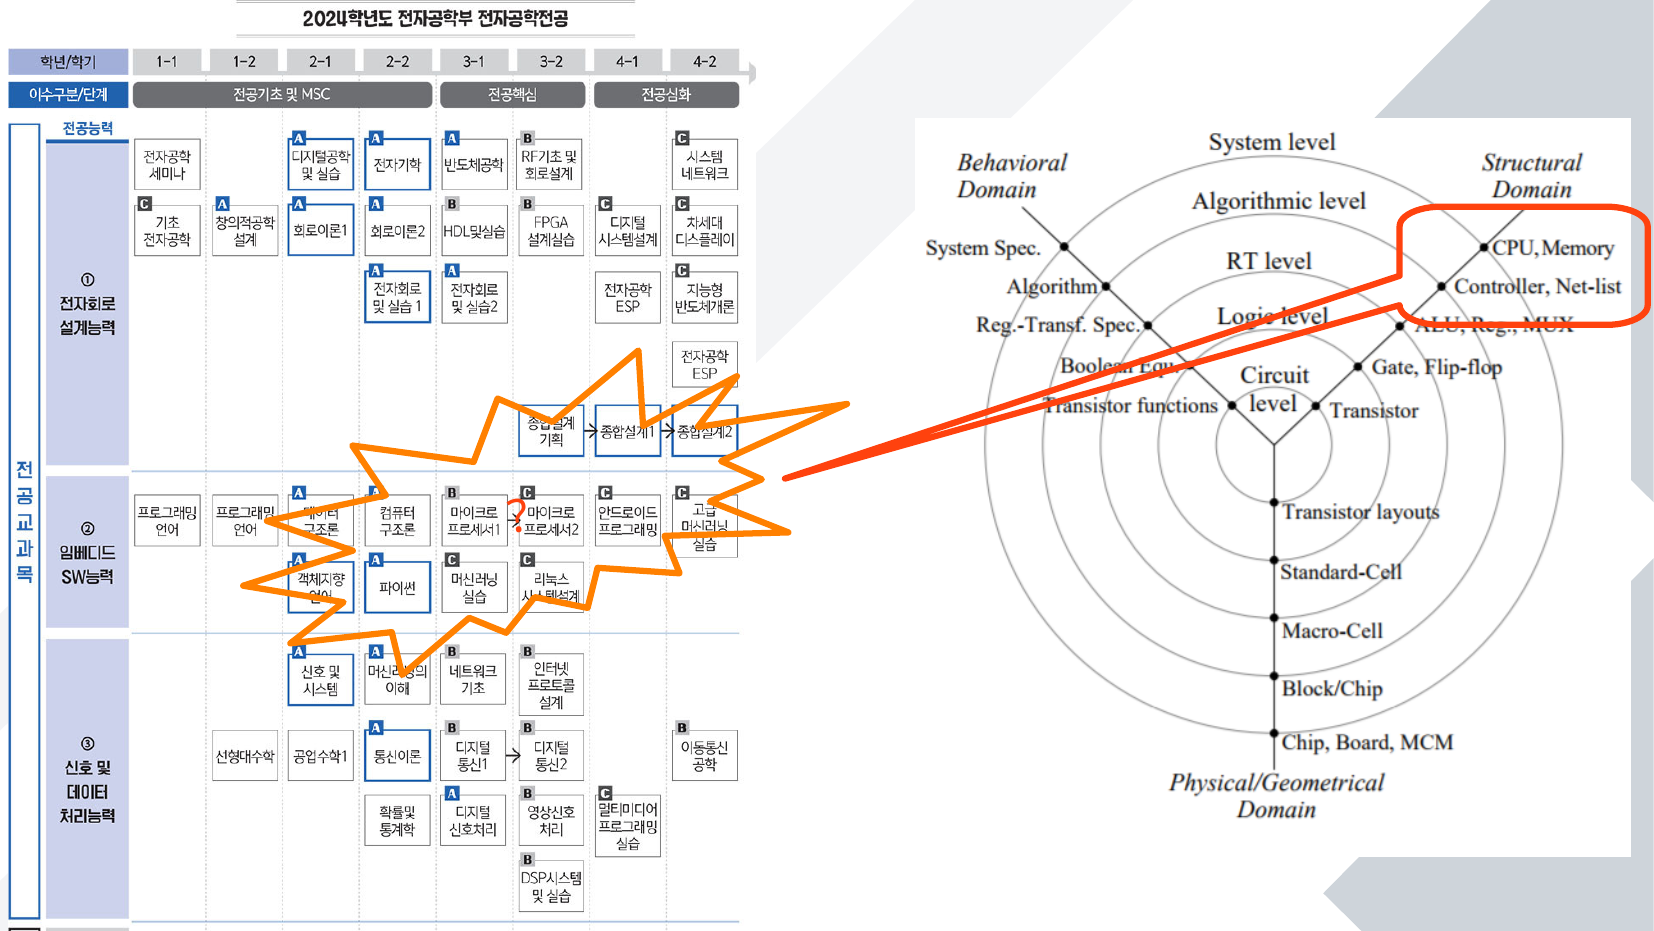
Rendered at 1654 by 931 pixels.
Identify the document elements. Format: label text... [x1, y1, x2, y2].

picture [967, 210, 1631, 423]
picture [712, 483, 756, 519]
picture [8, 0, 756, 931]
picture [724, 446, 756, 476]
picture [915, 118, 1631, 432]
text_box ? [243, 350, 848, 675]
picture [915, 310, 1631, 857]
